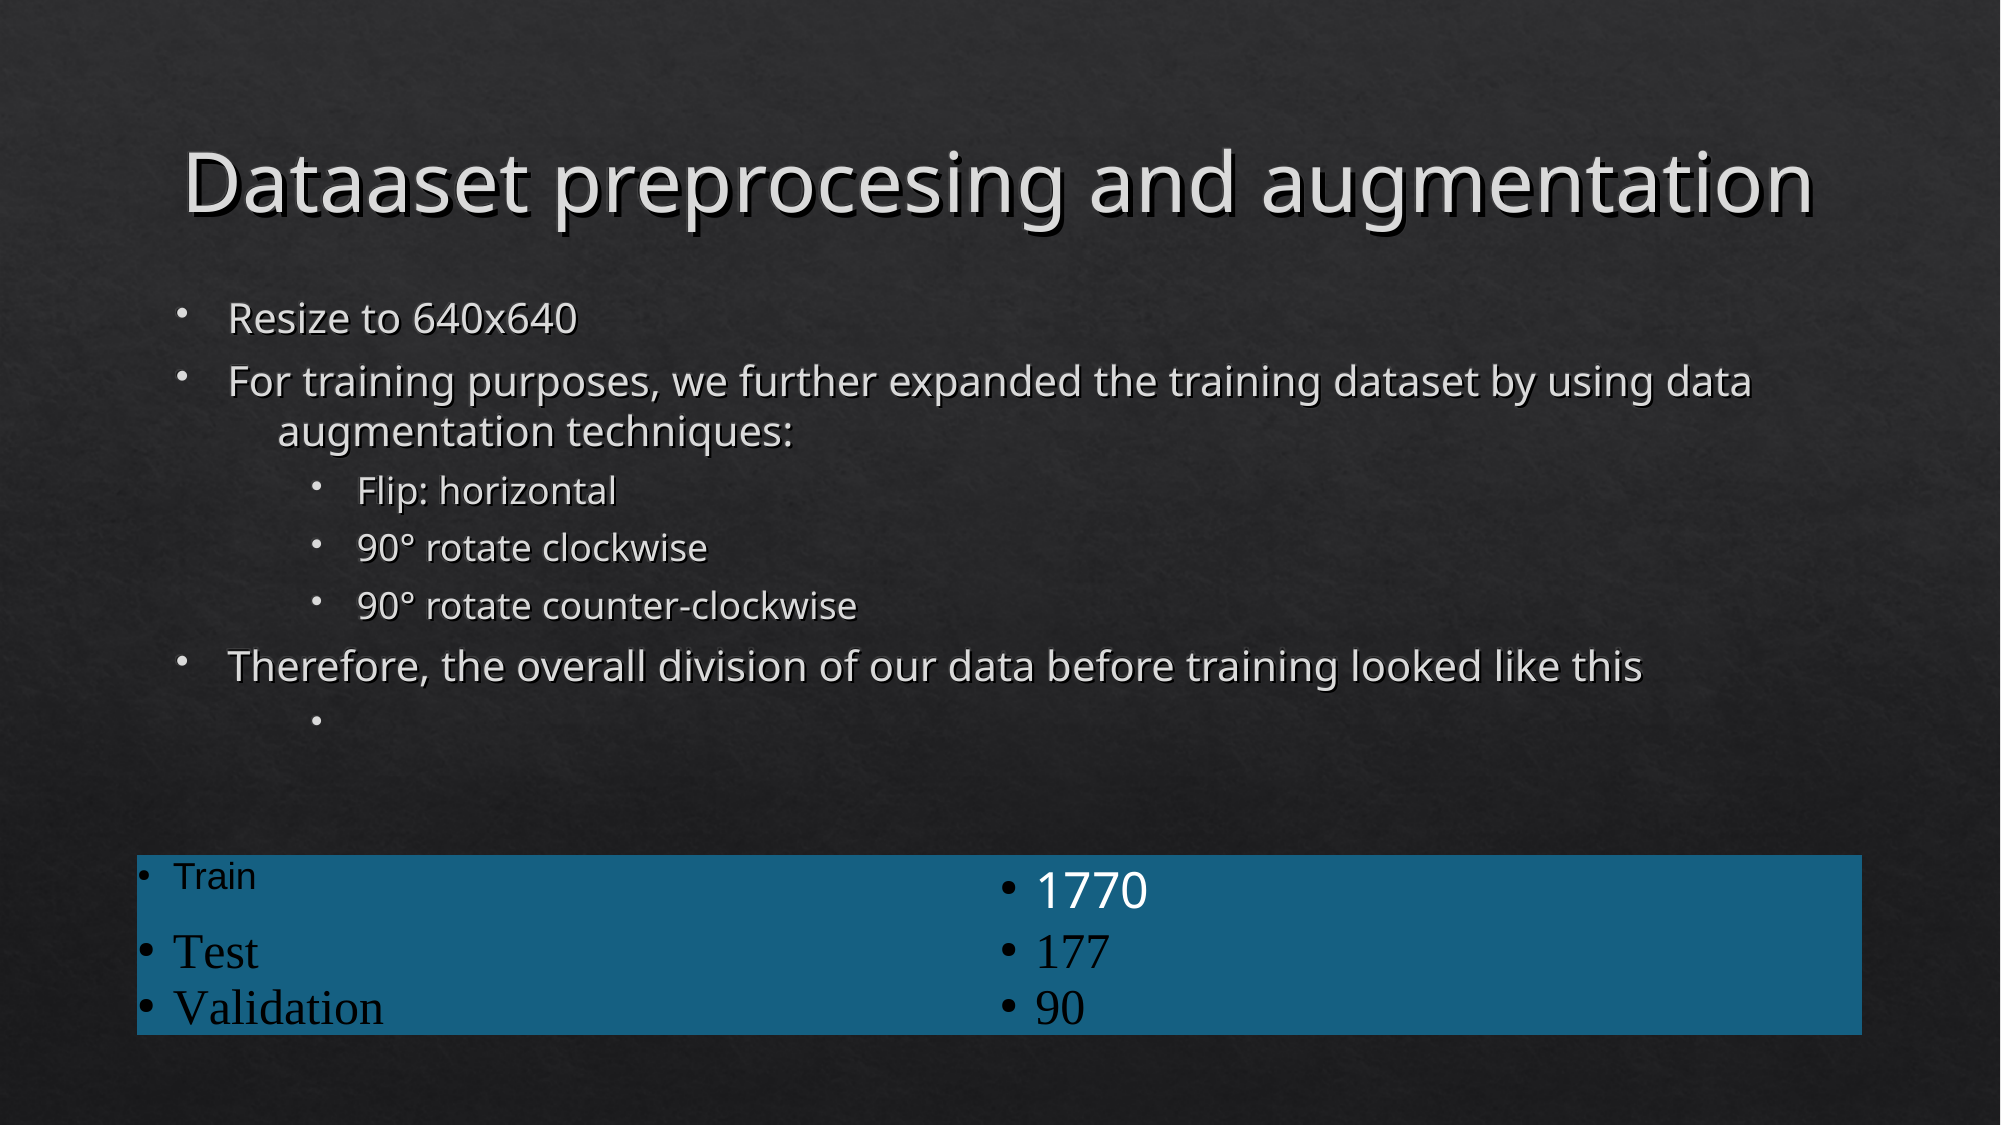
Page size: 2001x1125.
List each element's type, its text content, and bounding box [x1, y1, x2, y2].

title Dataaset preprocesing and augmentation [149, 99, 1849, 260]
table_cell Test [137, 924, 1000, 980]
table_cell 90 [1000, 980, 1862, 1035]
table_cell Validation [137, 980, 1000, 1035]
table_header 1770 [1000, 855, 1862, 924]
table_header Train [137, 855, 1000, 924]
table_cell 177 [1000, 924, 1862, 980]
list Resize to 640x640 For training purposes, we further expanded the training dataset by using data augmentation techniques: Flip: horizontal 90° rotate clockwise 90° rotate counter-clockwise Therefore, the overall division of our data before training looked like this [149, 284, 1849, 855]
